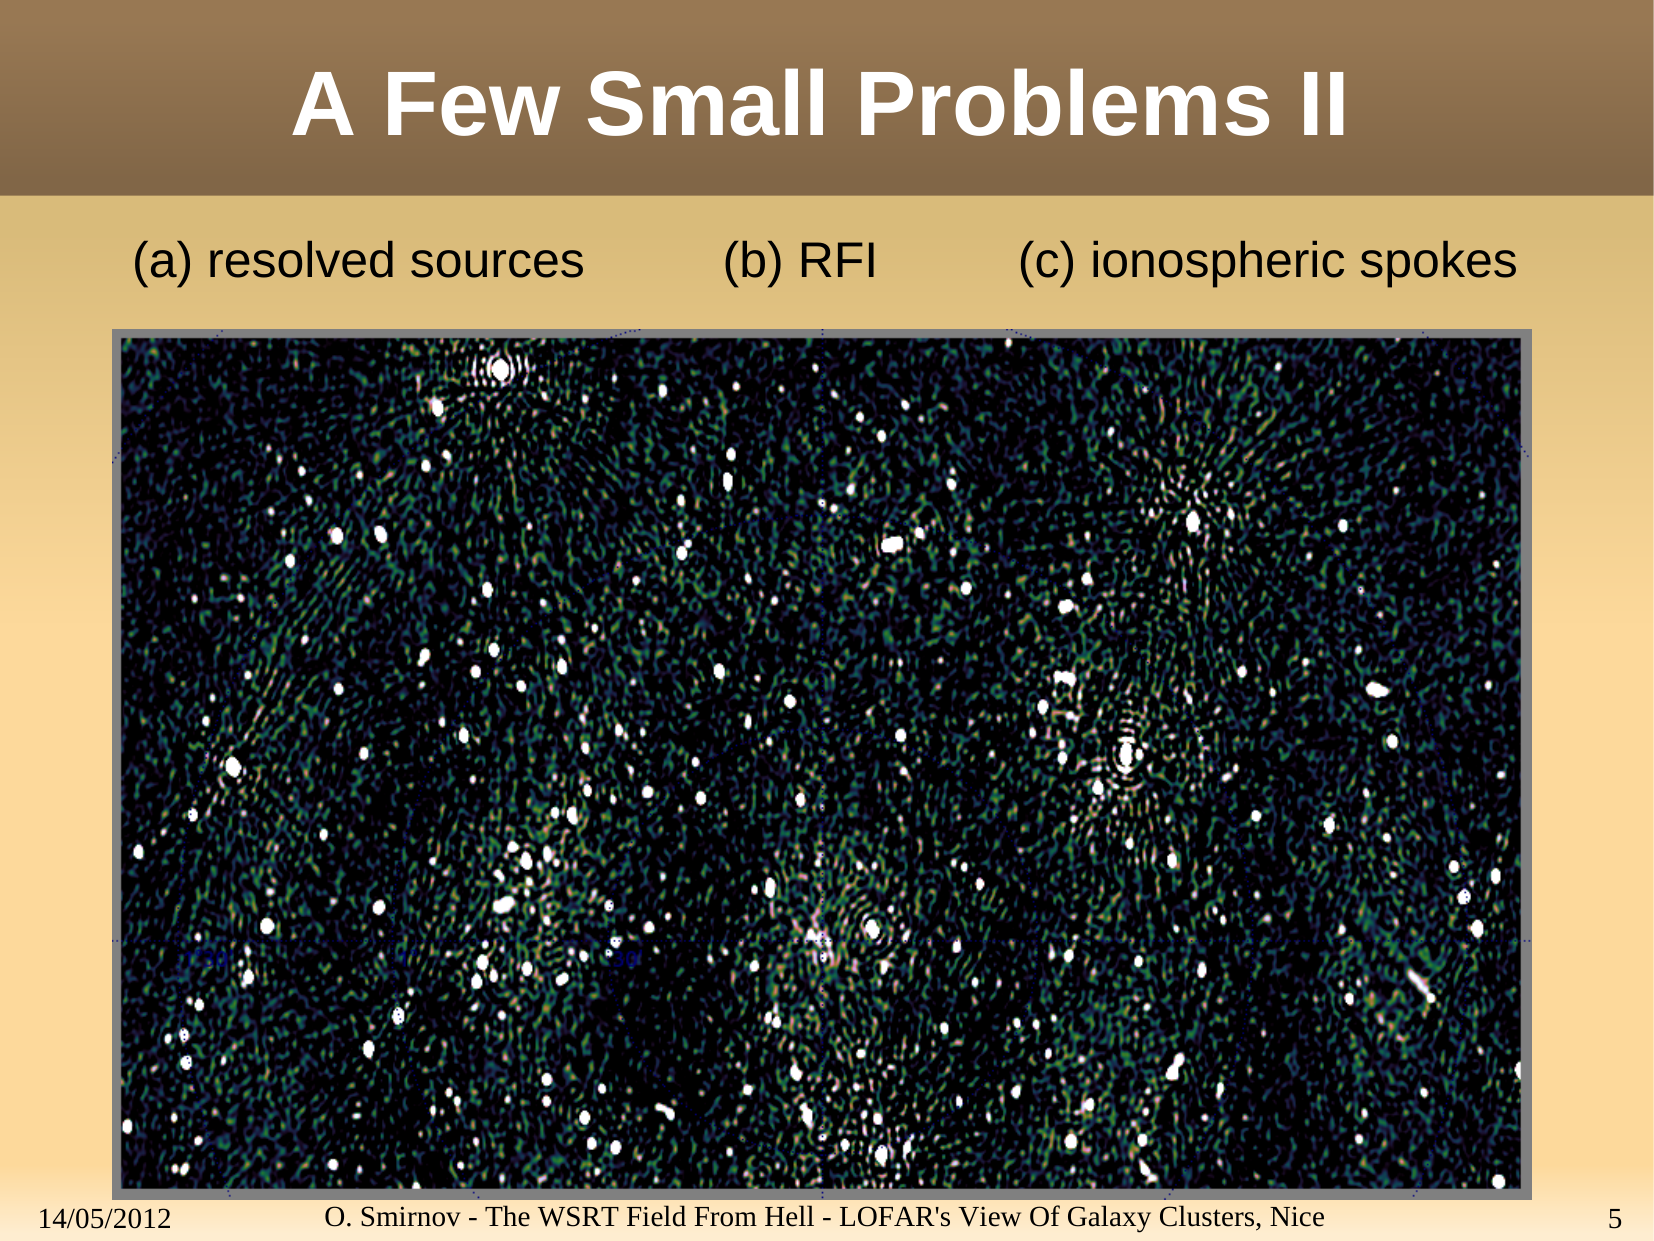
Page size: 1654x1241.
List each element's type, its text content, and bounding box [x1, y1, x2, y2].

title A Few Small Problems II [76, 0, 1565, 208]
picture [0, 0, 1654, 1241]
text_box (a) resolved sources (b) RFI (c) ionospheric spokes [0, 225, 1651, 296]
